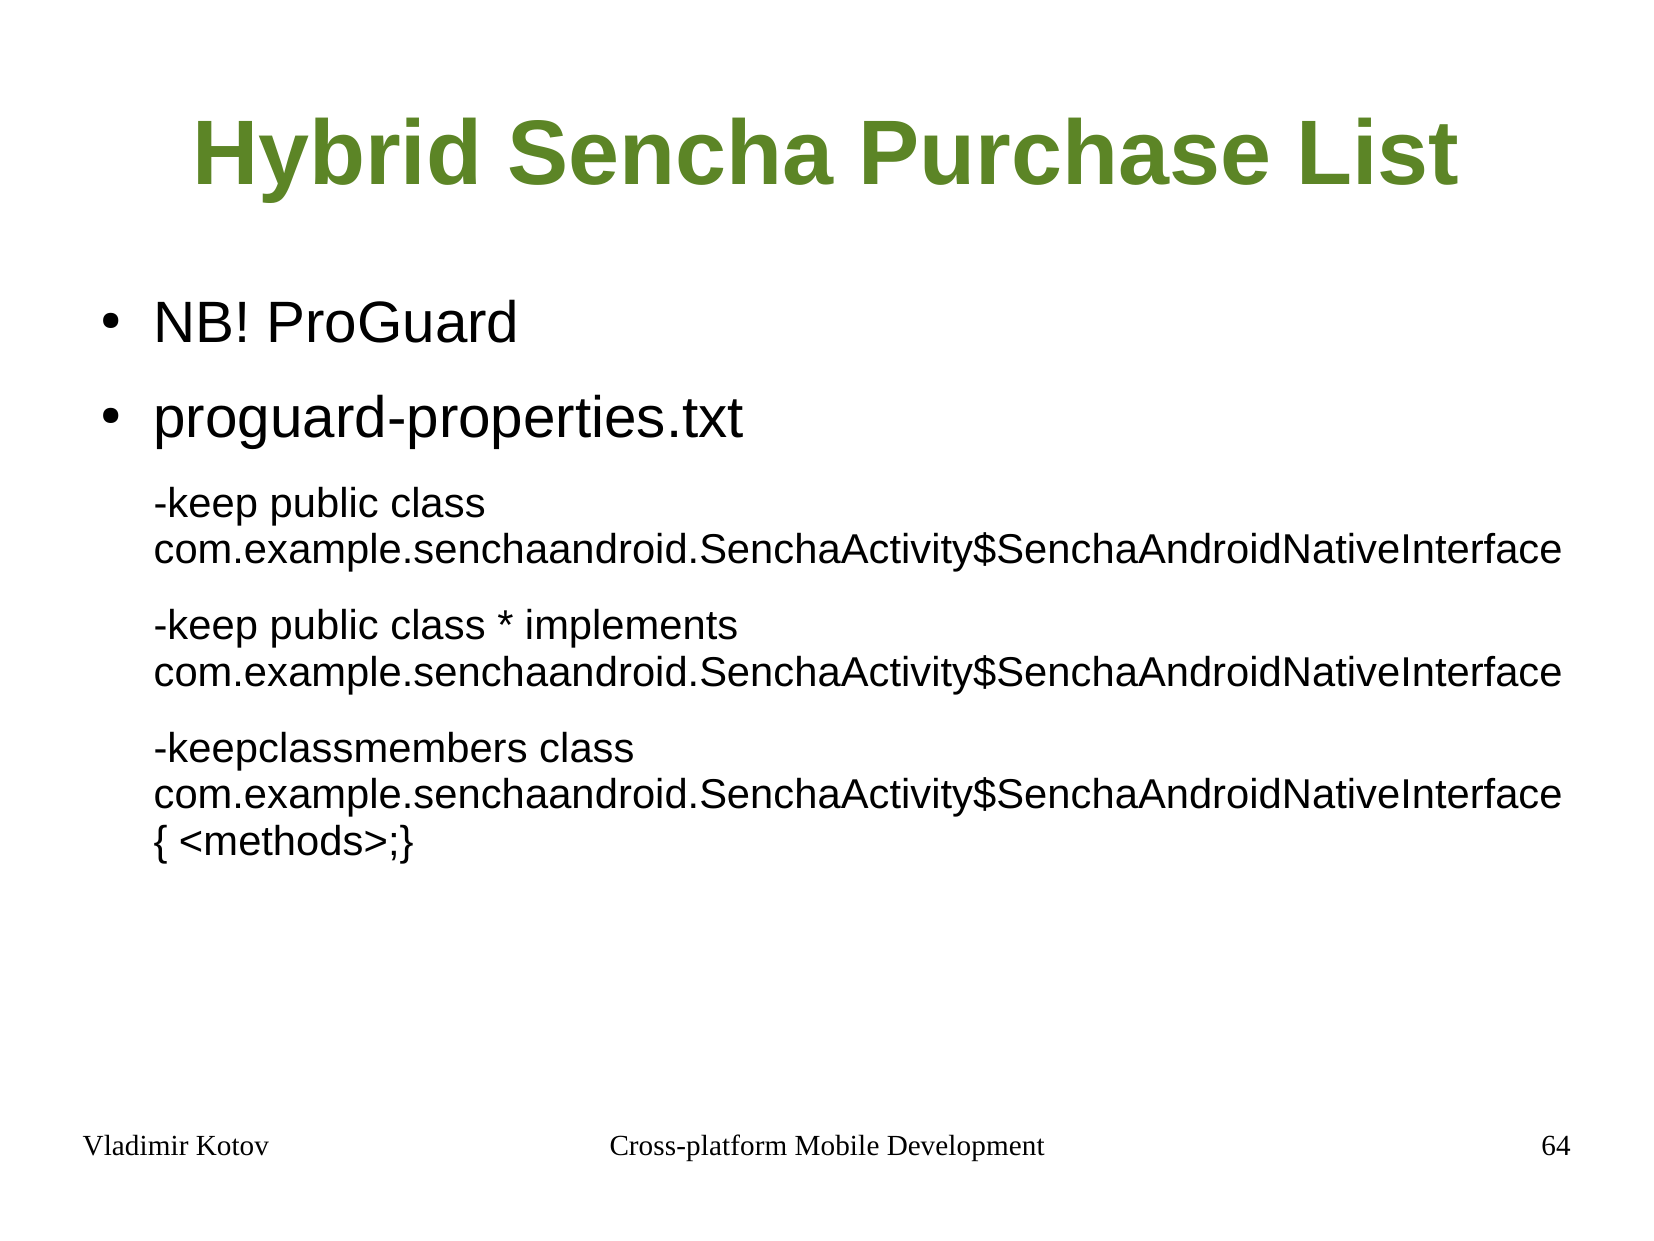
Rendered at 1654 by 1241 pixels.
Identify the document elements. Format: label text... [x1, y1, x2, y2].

list NB! ProGuard proguard-properties.txt -keep public class com.example.senchaandroid.SenchaActivity$SenchaAndroidNativeInterface -keep public class * implements com.example.senchaandroid.SenchaActivity$SenchaAndroidNativeInterface -keepclassmembers class com.example.senchaandroid.SenchaActivity$SenchaAndroidNativeInterface { <methods>;} [82, 290, 1571, 1109]
title Hybrid Sencha Purchase List [82, 49, 1571, 257]
